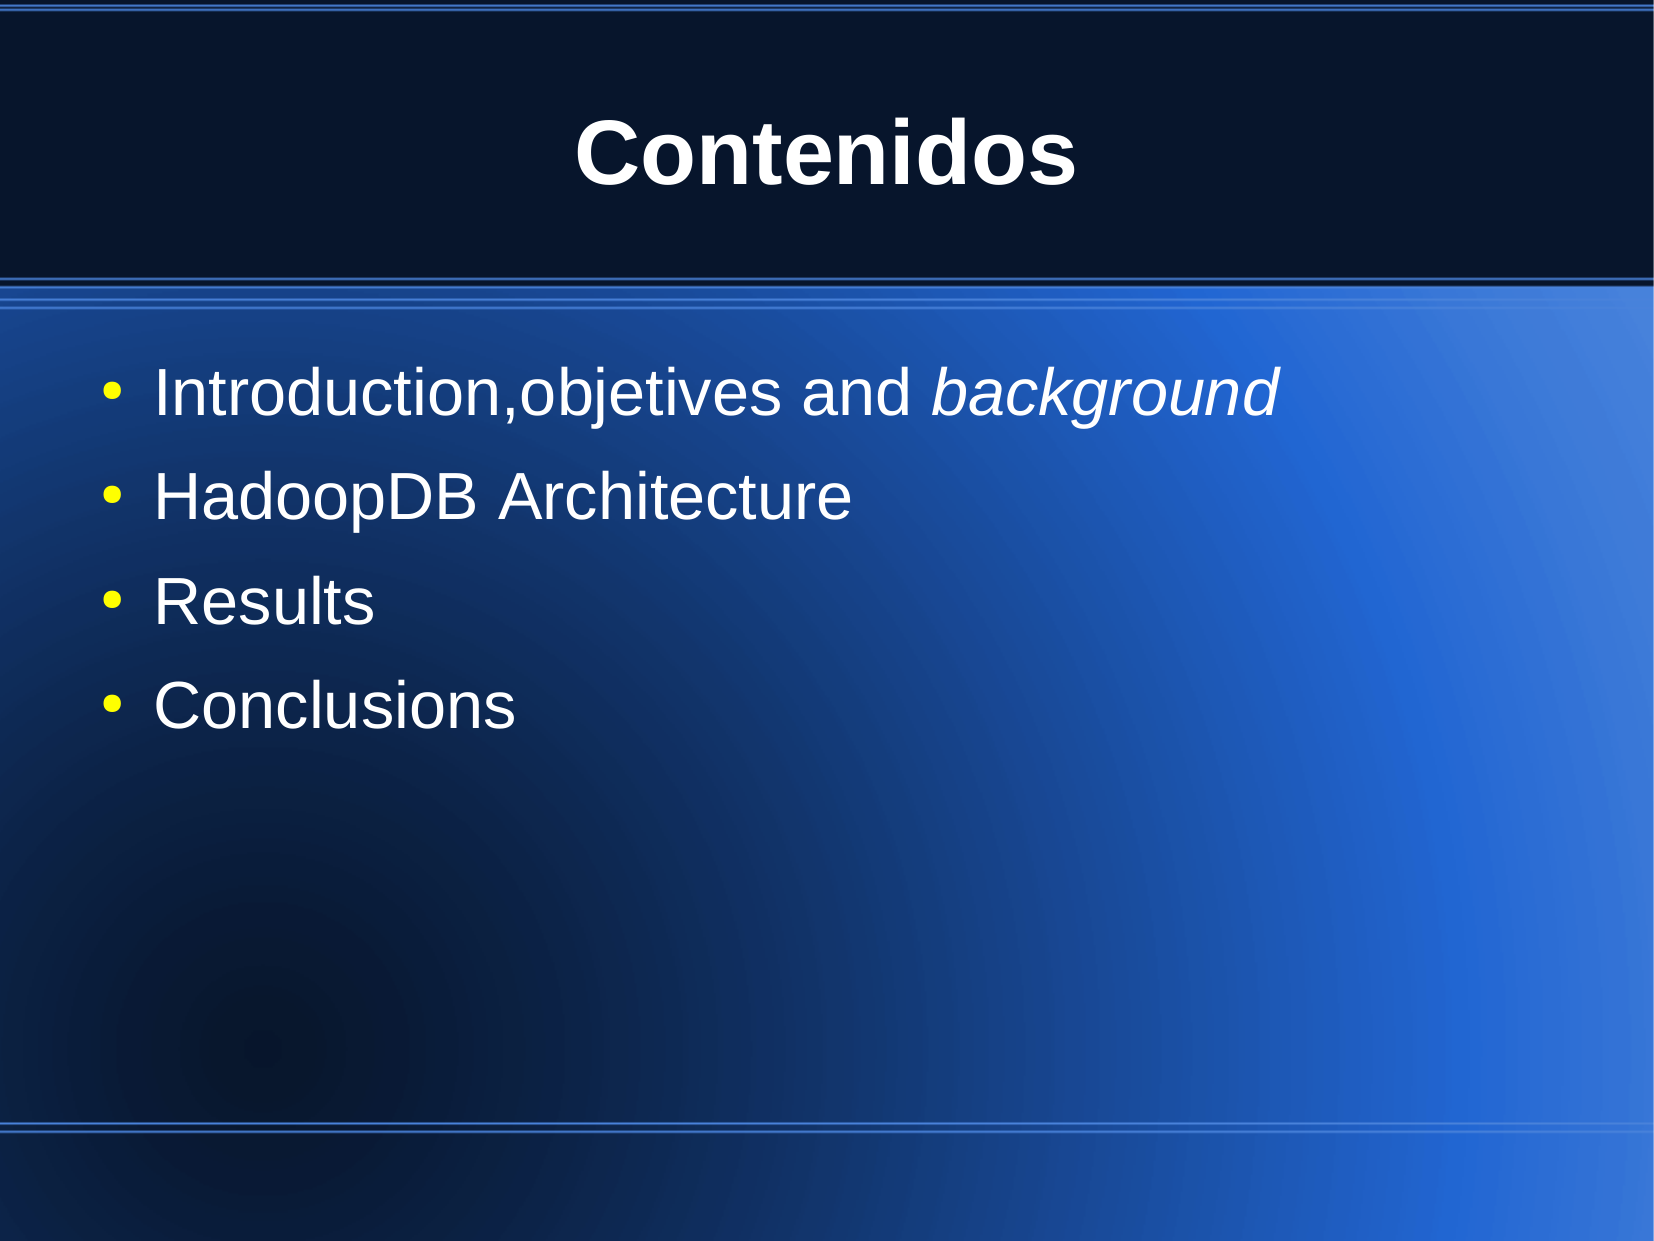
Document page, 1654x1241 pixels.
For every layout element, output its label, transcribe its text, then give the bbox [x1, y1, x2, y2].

picture [0, 0, 1654, 1241]
title Contenidos [82, 49, 1571, 257]
list Introduction,objetives and background HadoopDB Architecture Results Conclusions [82, 355, 1536, 1043]
